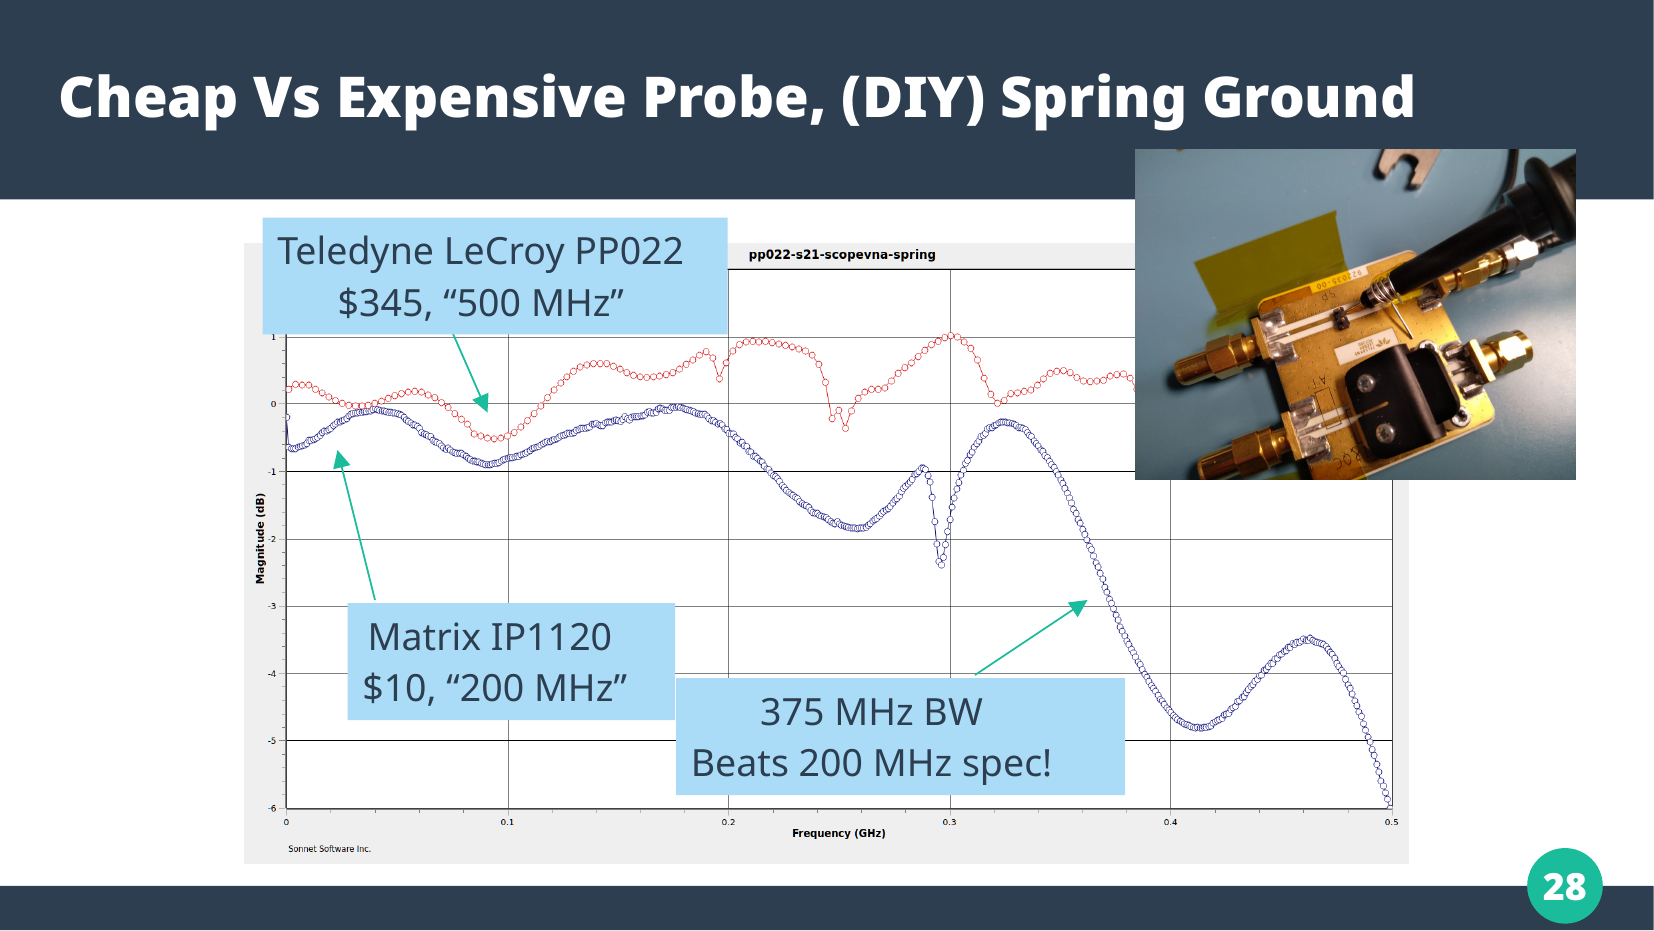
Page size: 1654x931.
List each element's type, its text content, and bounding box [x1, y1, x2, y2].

text_box 375 MHz BW Beats 200 MHz spec! [676, 685, 1126, 788]
picture [244, 149, 1576, 864]
title Cheap Vs Expensive Probe, (DIY) Spring Ground [59, 37, 1595, 155]
text_box Matrix IP1120 $10, “200 MHz” [347, 610, 676, 713]
text_box Teledyne LeCroy PP022 $345, “500 MHz” [262, 225, 728, 327]
